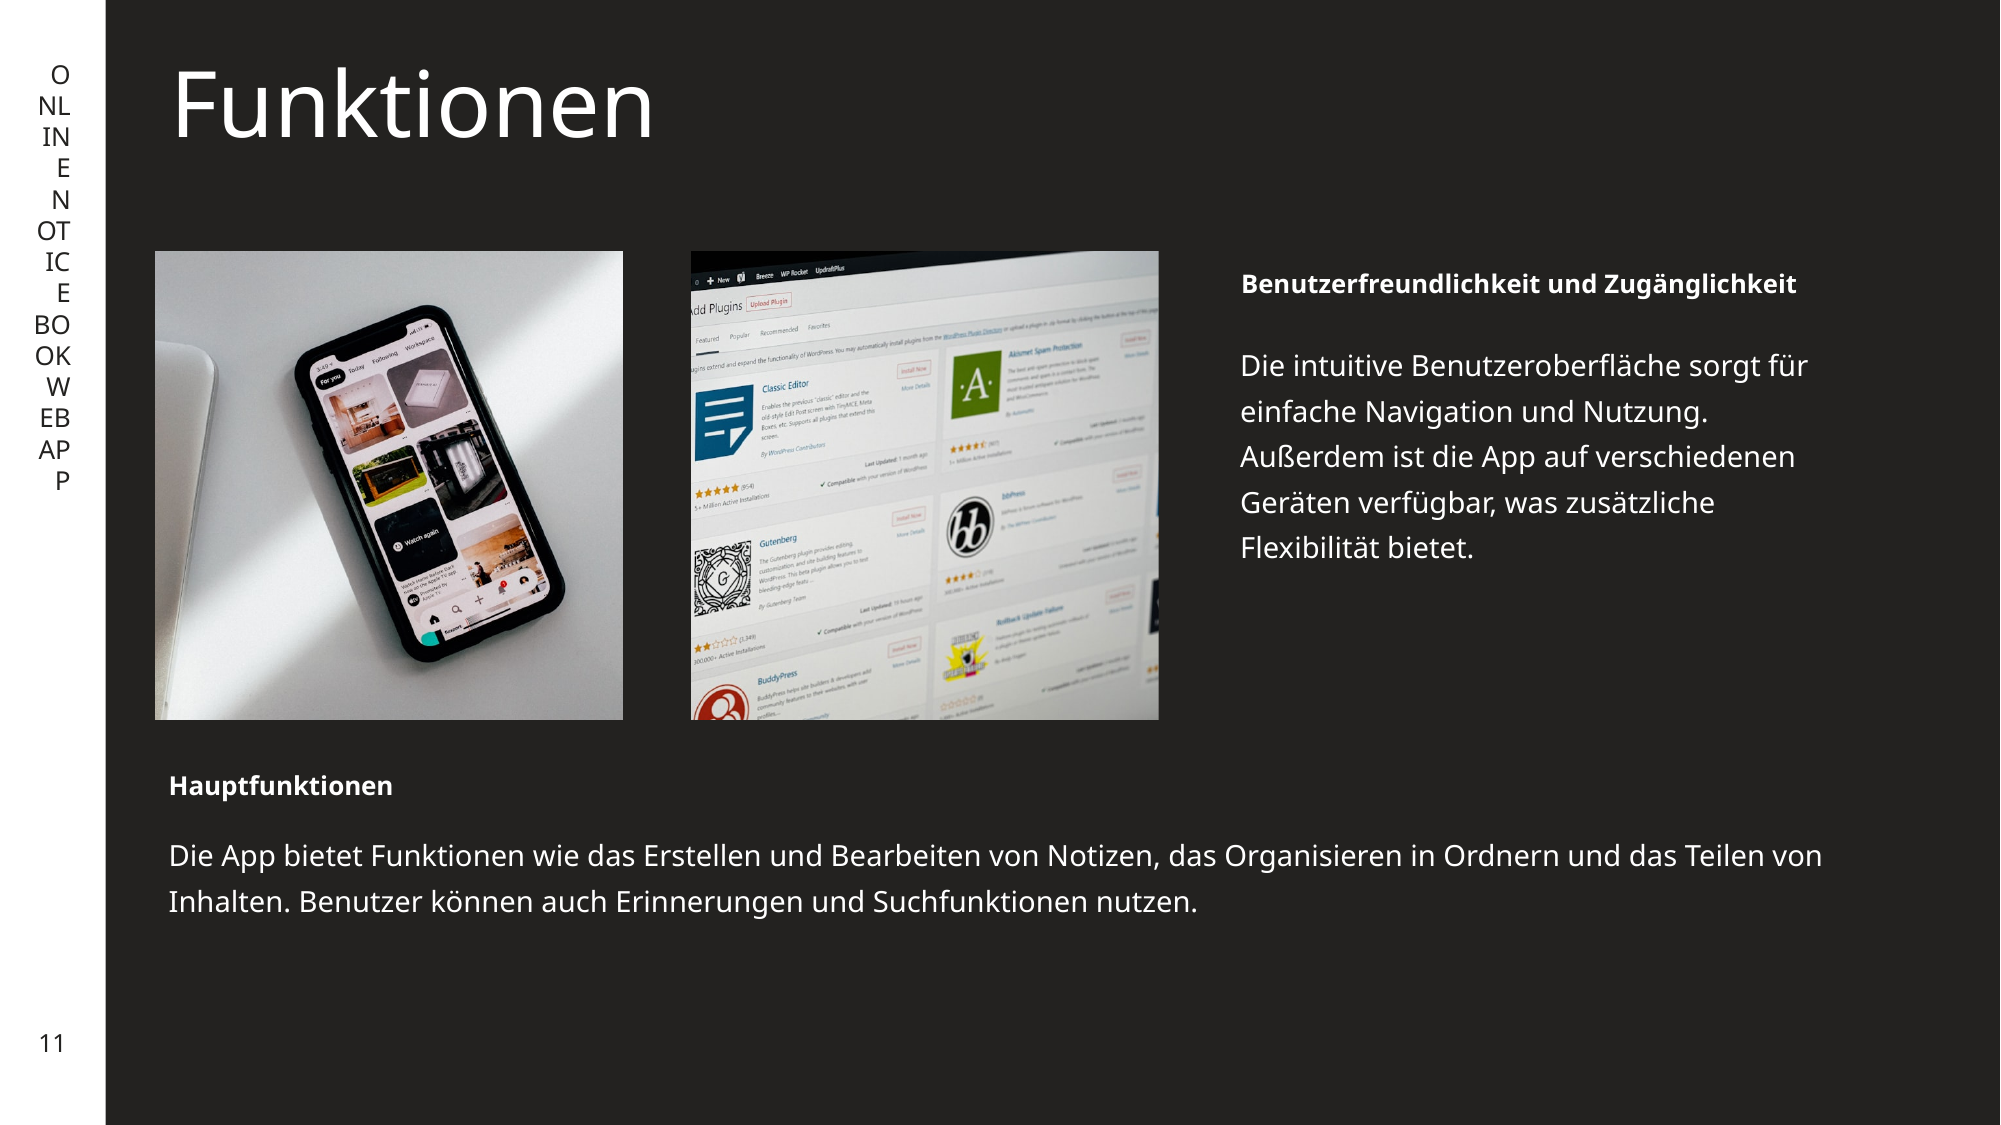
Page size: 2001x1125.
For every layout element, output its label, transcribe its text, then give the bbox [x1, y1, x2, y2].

text_box [0, 1014, 106, 1075]
list Benutzerfreundlichkeit und Zugänglichkeit [1225, 250, 1847, 307]
list Die intuitive Benutzeroberfläche sorgt für einfache Navigation und Nutzung. Außerdem ist die App auf verschiedenen Geräten verfügbar, was zusätzliche Flexibilität bietet. [1225, 329, 1847, 718]
title Funktionen [155, 50, 1847, 192]
list Die App bietet Funktionen wie das Erstellen und Bearbeiten von Notizen, das Organisieren in Ordnern und das Teilen von Inhalten. Benutzer können auch Erinnerungen und Suchfunktionen nutzen. [153, 819, 1847, 1075]
list Hauptfunktionen [153, 751, 1847, 808]
picture [155, 251, 623, 720]
picture [691, 251, 1159, 720]
text_box ONLINE NOTICE BOOK WEBAPP [18, 50, 86, 563]
